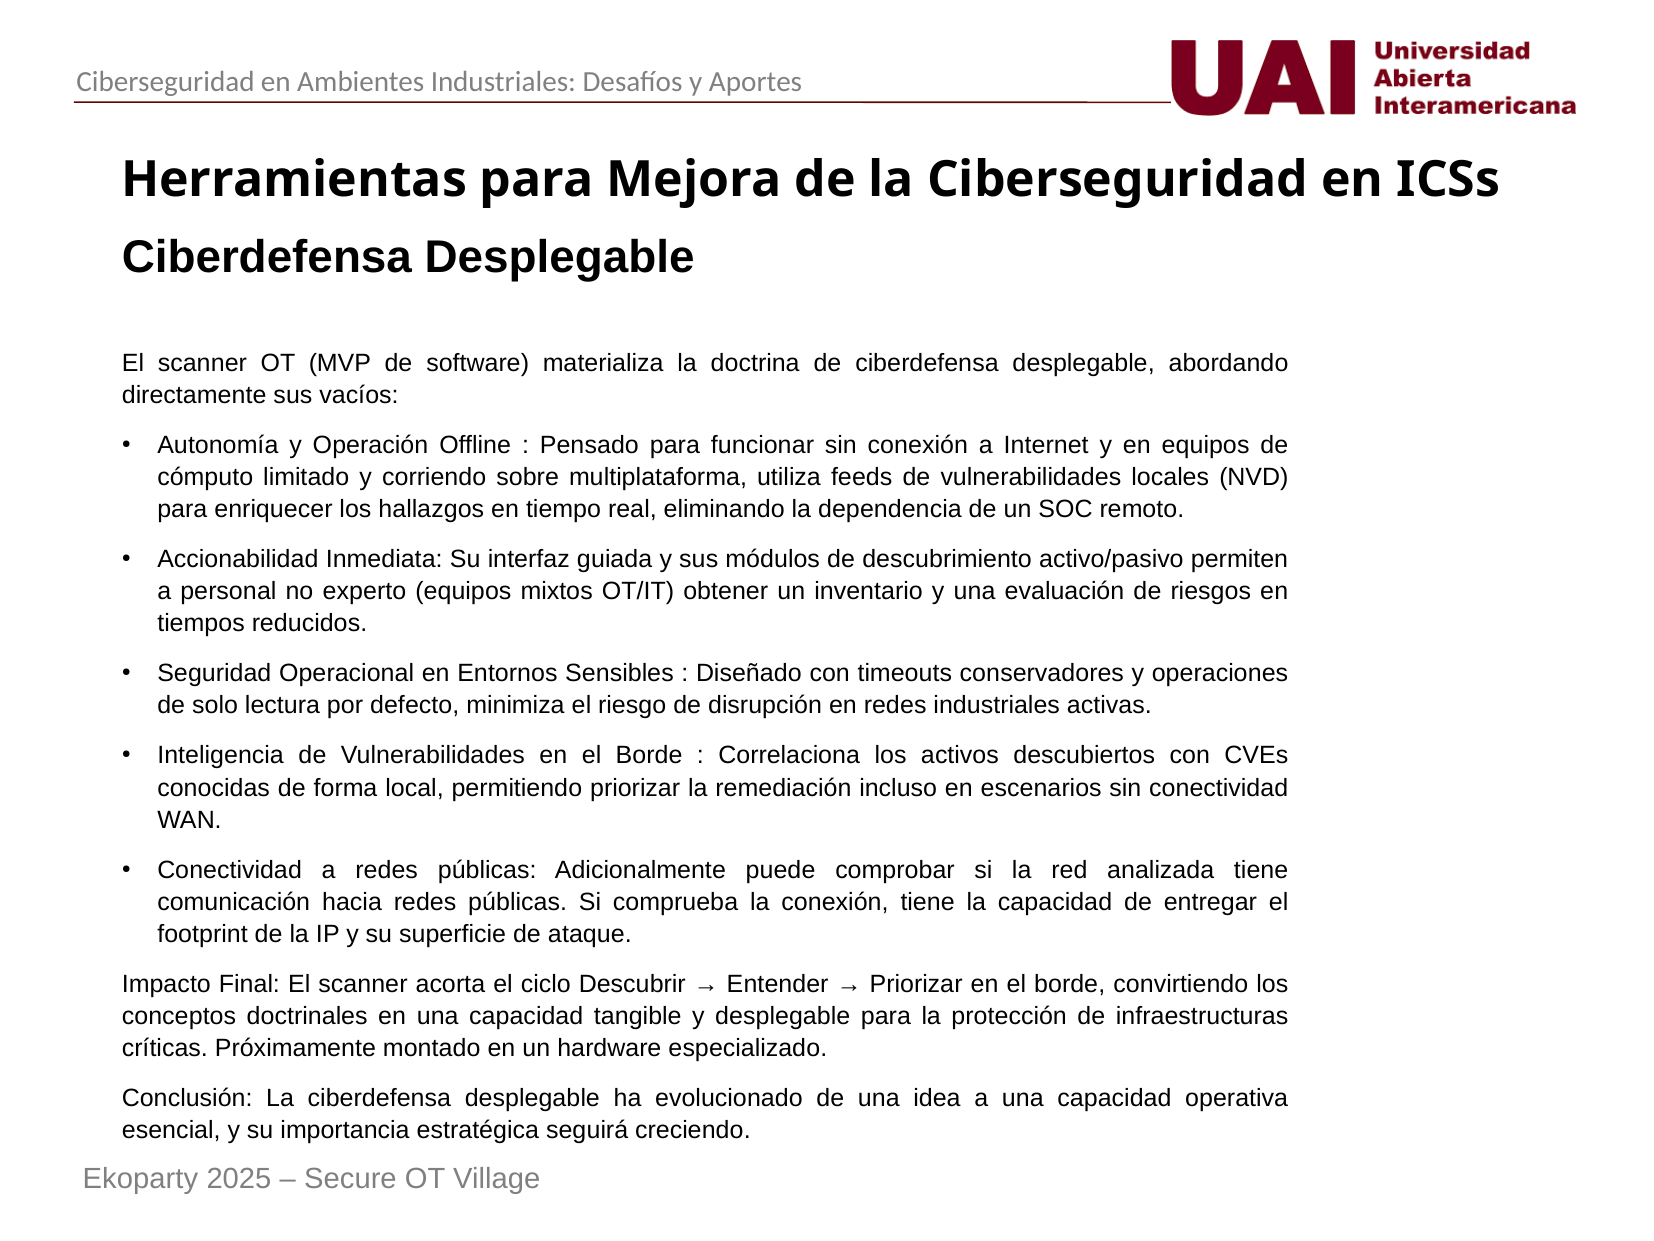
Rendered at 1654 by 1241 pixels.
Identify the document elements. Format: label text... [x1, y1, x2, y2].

text_box Herramientas para Mejora de la Ciberseguridad en ICSs [106, 135, 1516, 219]
picture [1171, 40, 1577, 116]
text_box Ciberdefensa Desplegable El scanner OT (MVP de software) materializa la doctrina de ciberdefensa desplegable, abordando directamente sus vacíos: Autonomía y Operación Offline : Pensado para funcionar sin conexión a Internet y en equipos de cómputo limitado y corriendo sobre multiplataforma, utiliza feeds de vulnerabilidades locales (NVD) para enriquecer los hallazgos en tiempo real, eliminando la dependencia de un SOC remoto. Accionabilidad Inmediata: Su interfaz guiada y sus módulos de descubrimiento activo/pasivo permiten a personal no experto (equipos mixtos OT/IT) obtener un inventario y una evaluación de riesgos en tiempos reducidos. Seguridad Operacional en Entornos Sensibles : Diseñado con timeouts conservadores y operaciones de solo lectura por defecto, minimiza el riesgo de disrupción en redes industriales activas. Inteligencia de Vulnerabilidades en el Borde : Correlaciona los activos descubiertos con CVEs conocidas de forma local, permitiendo priorizar la remediación incluso en escenarios sin conectividad WAN. Conectividad a redes públicas: Adicionalmente puede comprobar si la red analizada tiene comunicación hacia redes públicas. Si comprueba la conexión, tiene la capacidad de entregar el footprint de la IP y su superficie de ataque. Impacto Final: El scanner acorta el ciclo Descubrir → Entender → Priorizar en el borde, convirtiendo los conceptos doctrinales en una capacidad tangible y desplegable para la protección de infraestructuras críticas. Próximamente montado en un hardware especializado. Conclusión: La ciberdefensa desplegable ha evolucionado de una idea a una capacidad operativa esencial, y su importancia estratégica seguirá creciendo. [107, 223, 1306, 1184]
